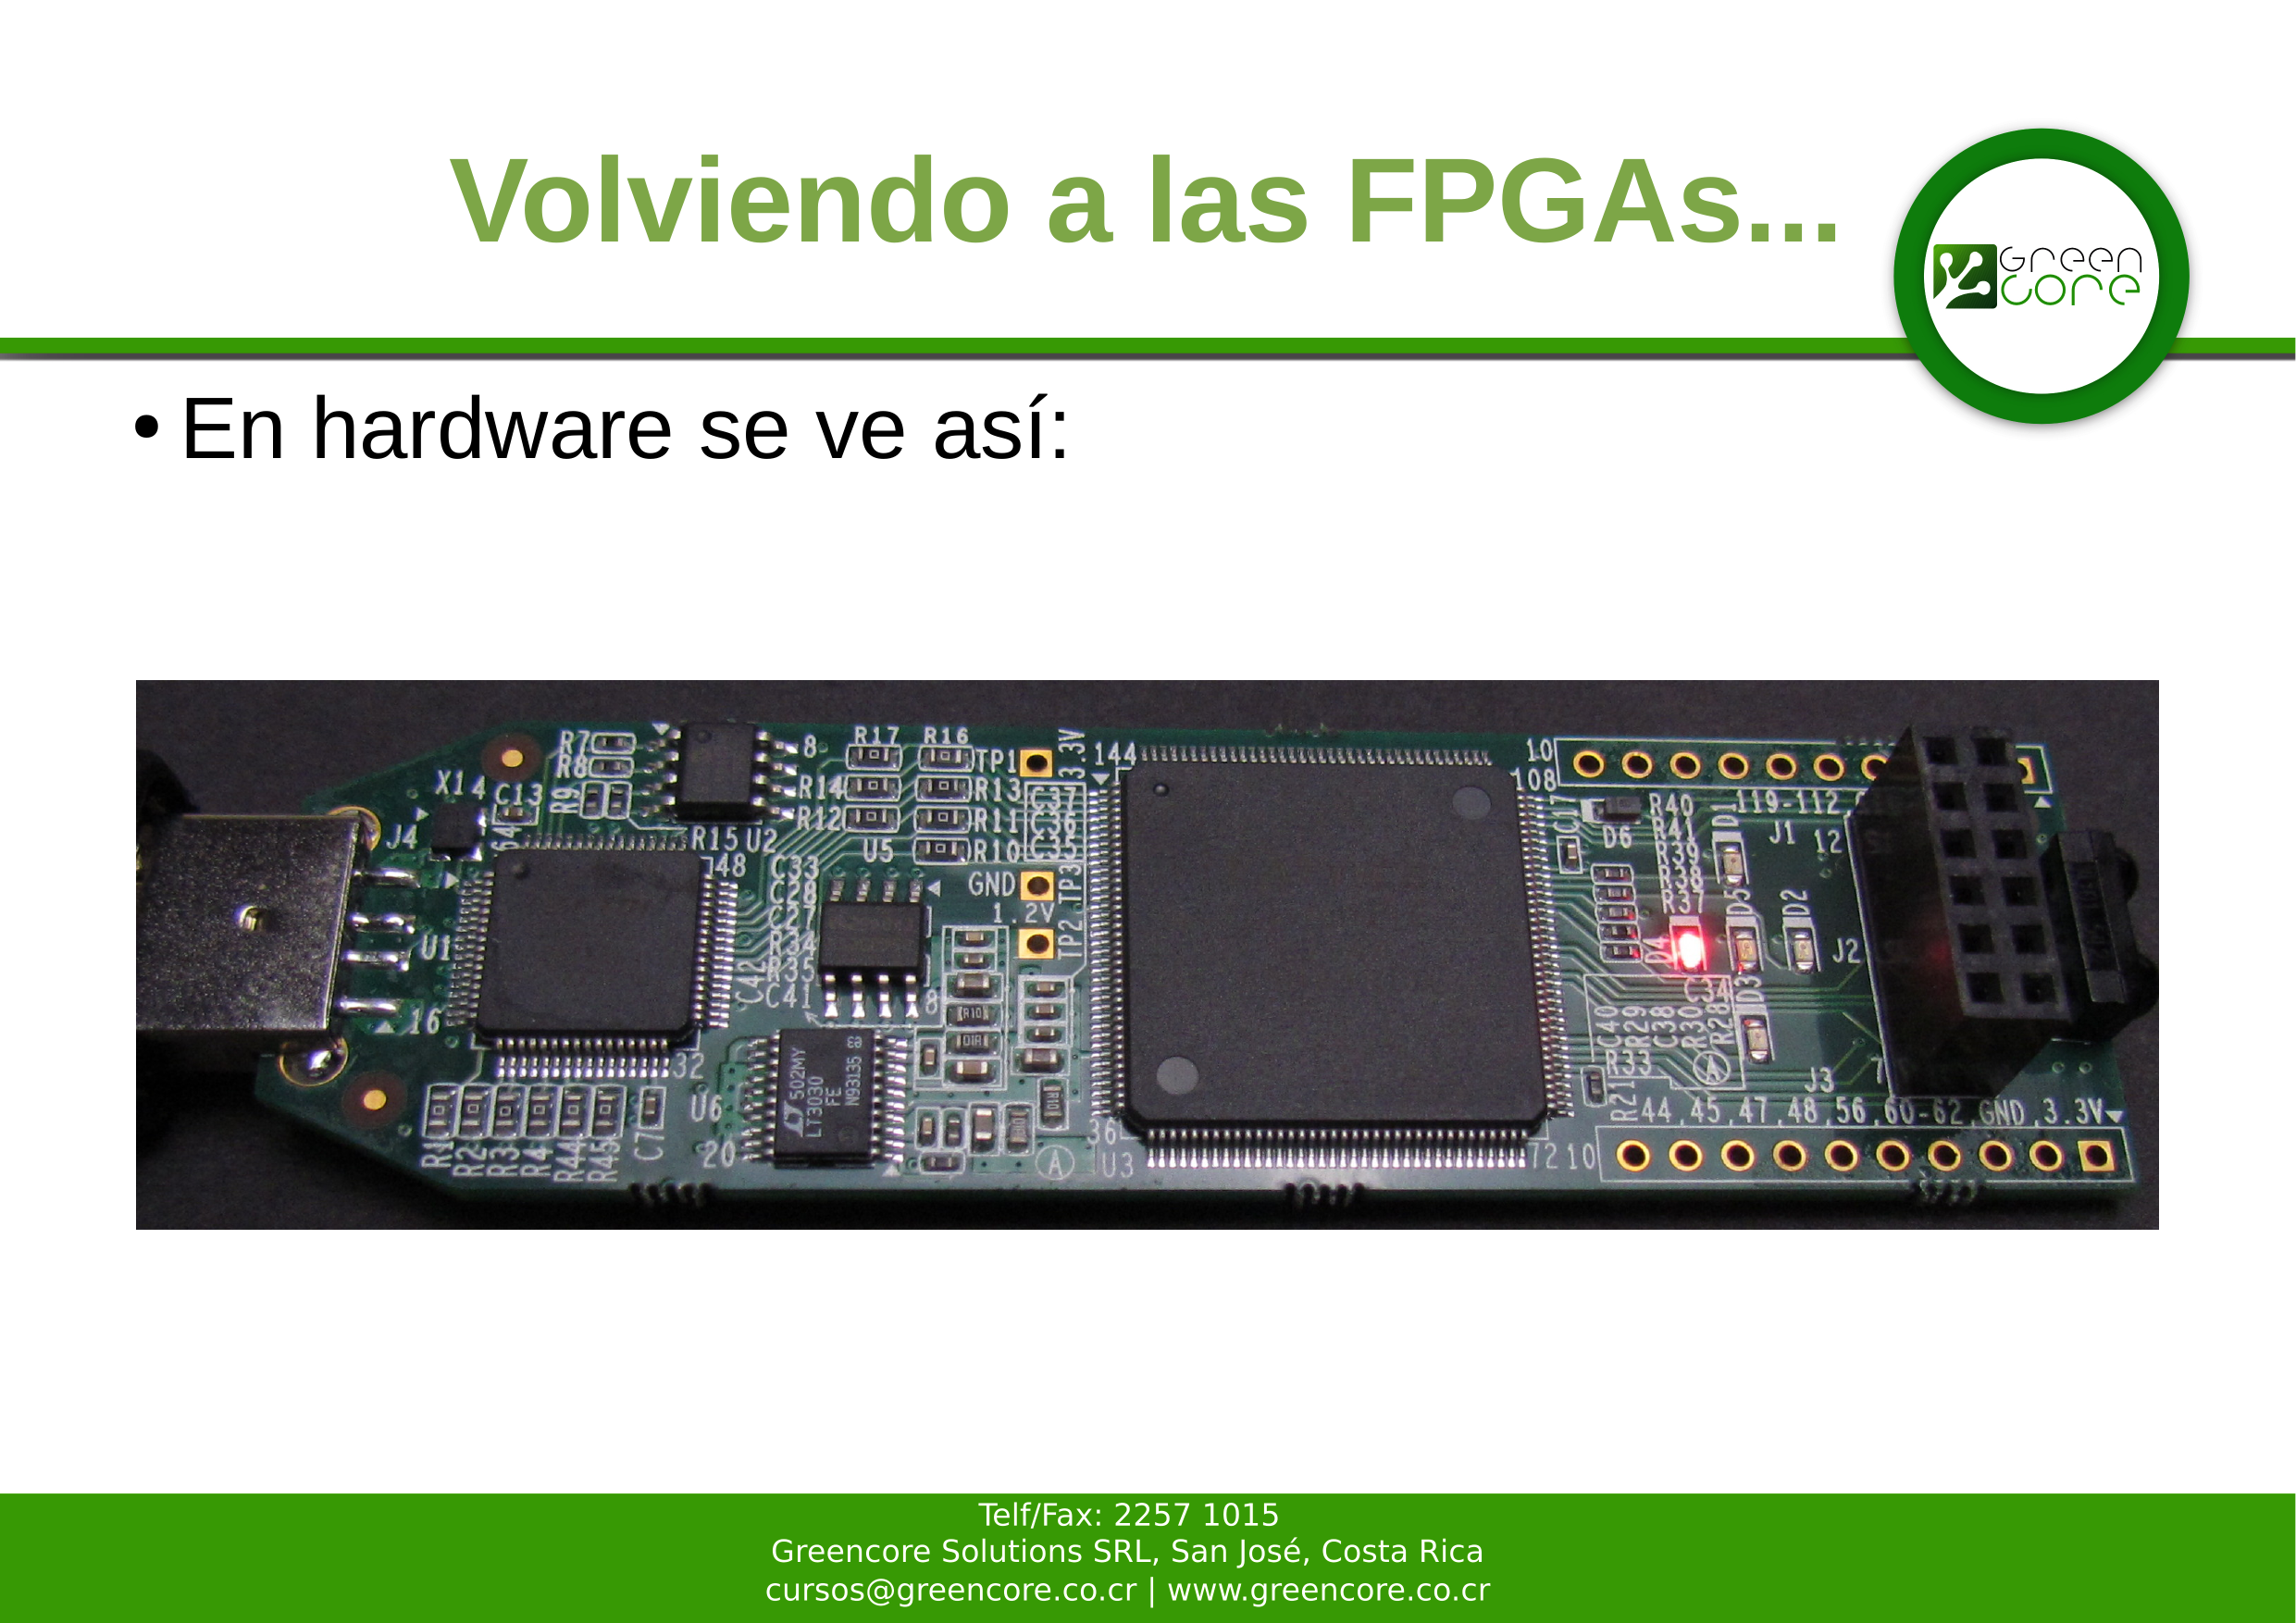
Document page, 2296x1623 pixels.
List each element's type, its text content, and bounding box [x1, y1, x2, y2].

picture [0, 0, 2296, 1623]
title Volviendo a las FPGAs... [115, 64, 2181, 336]
list En hardware se ve así: [115, 379, 2181, 1321]
